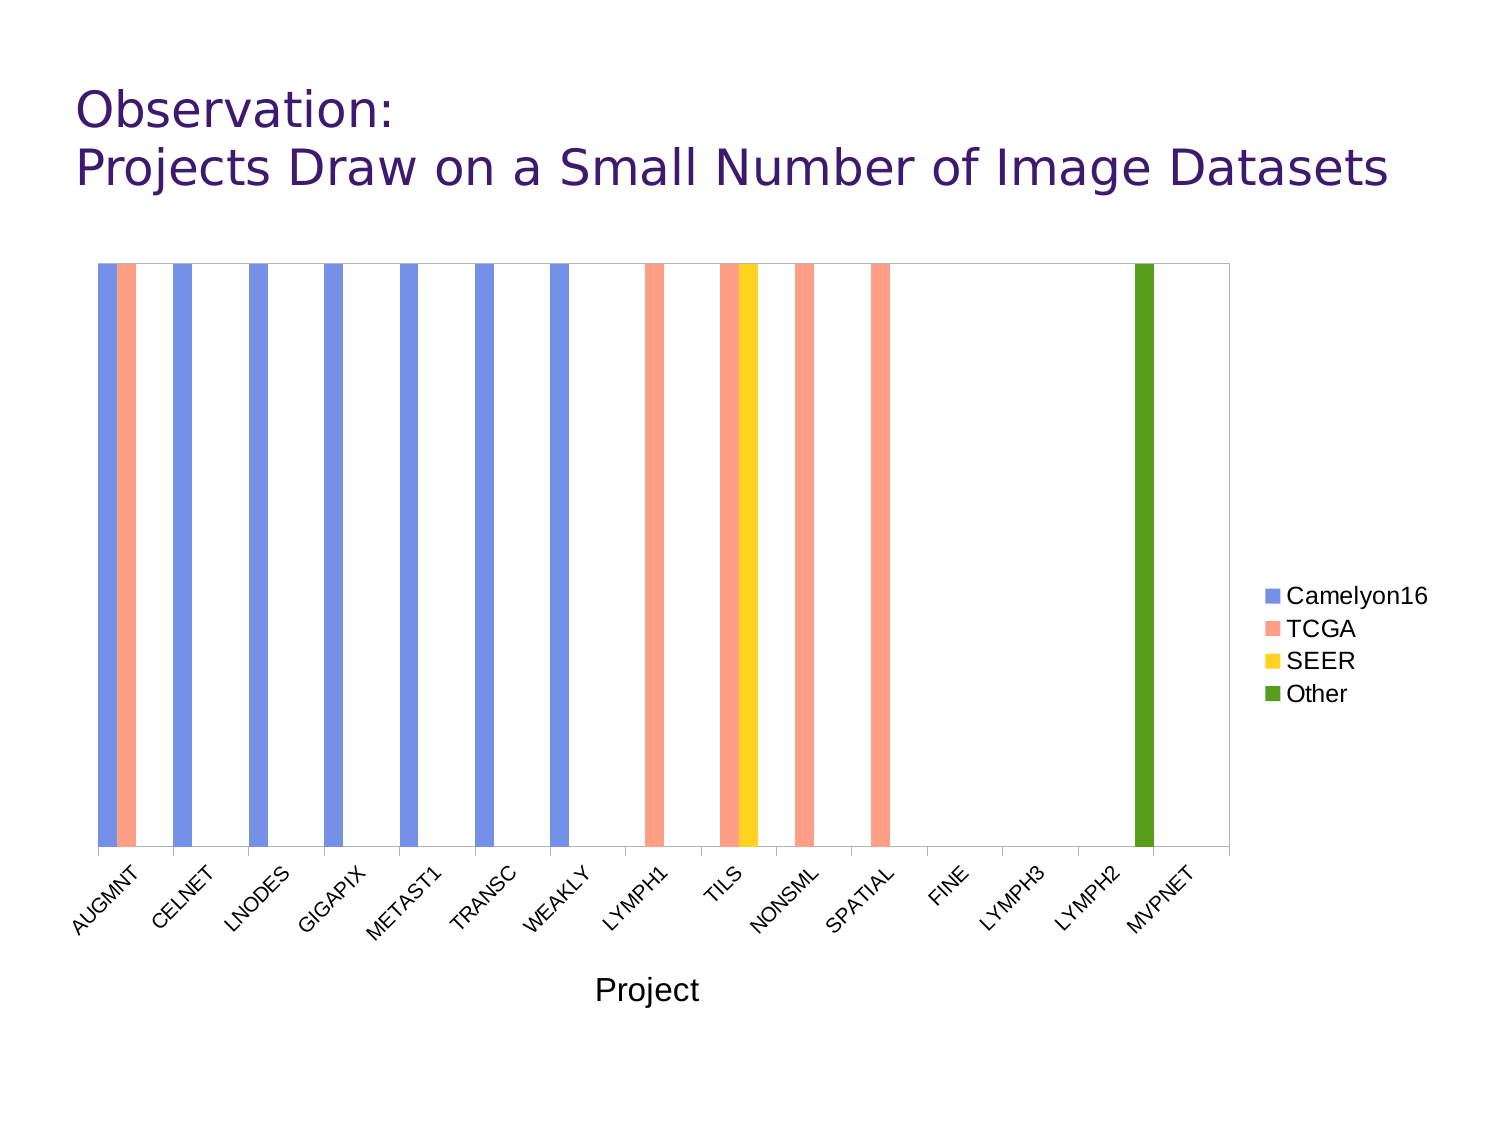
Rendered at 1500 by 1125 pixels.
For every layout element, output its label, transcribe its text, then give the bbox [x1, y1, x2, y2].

chart [37, 247, 1450, 1043]
title Observation: Projects Draw on a Small Number of Image Datasets [75, 45, 1461, 233]
